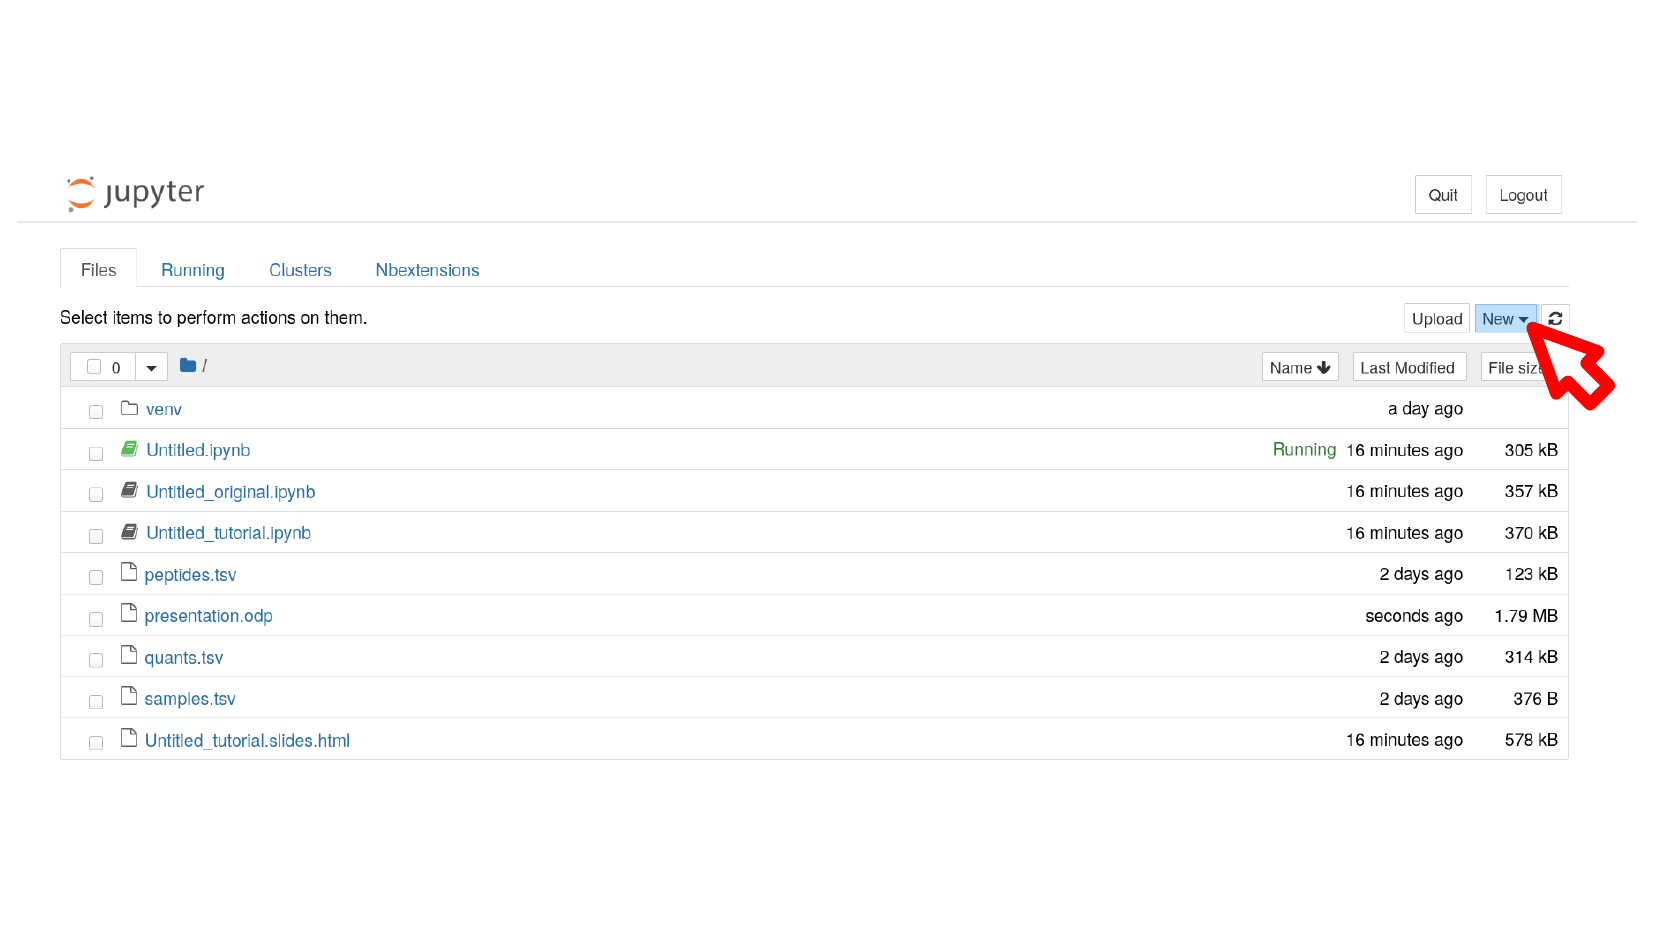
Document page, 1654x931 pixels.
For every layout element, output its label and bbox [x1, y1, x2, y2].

picture [17, 169, 1637, 807]
text_box [1474, 304, 1609, 405]
